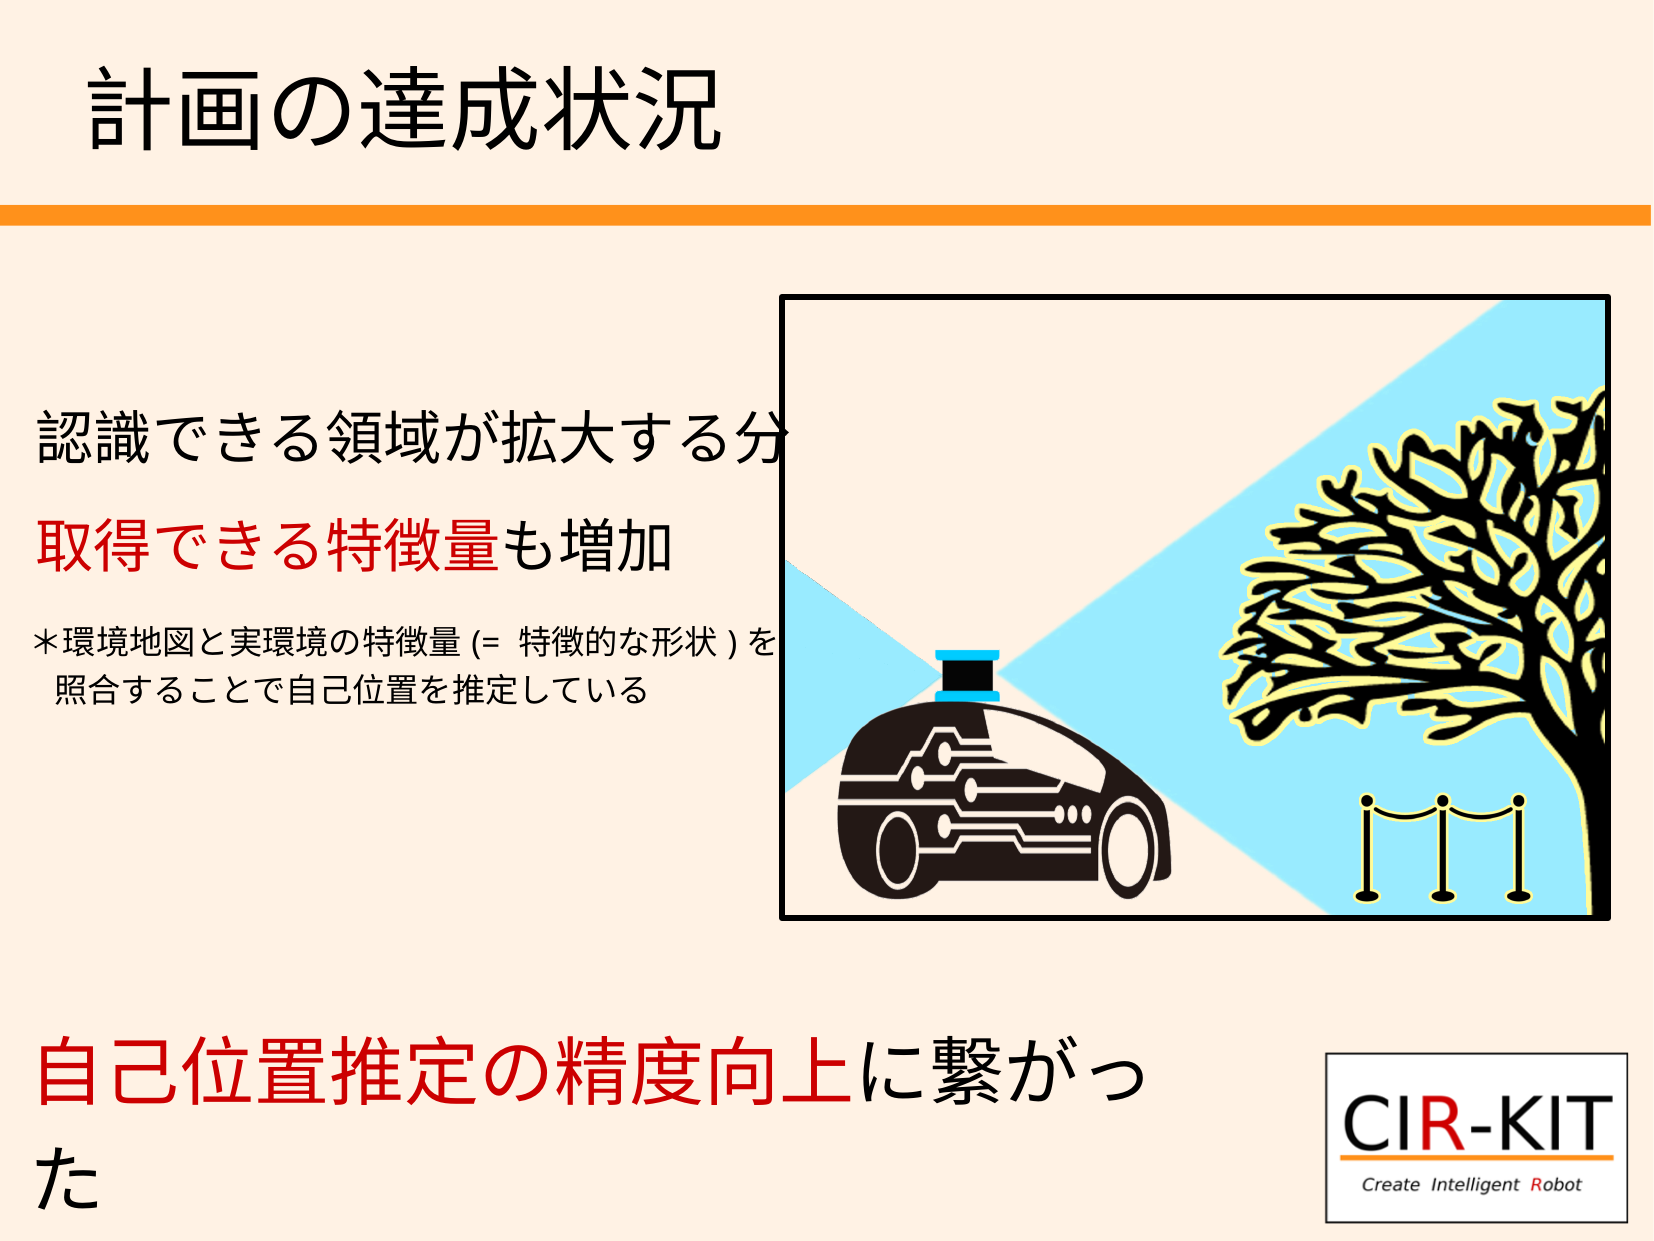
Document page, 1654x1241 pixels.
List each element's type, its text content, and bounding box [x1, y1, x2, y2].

text_box ＊環境地図と実環境の特徴量(= 特徴的な形状)を 照合することで自己位置を推定している [15, 608, 916, 691]
picture [0, 0, 1654, 1241]
title 計画の達成状況 [82, 0, 1571, 208]
text_box 自己位置推定の精度向上に繋がった [15, 1005, 1231, 1216]
text_box 認識できる領域が拡大する分 取得できる特徴量も増加 [20, 384, 766, 541]
